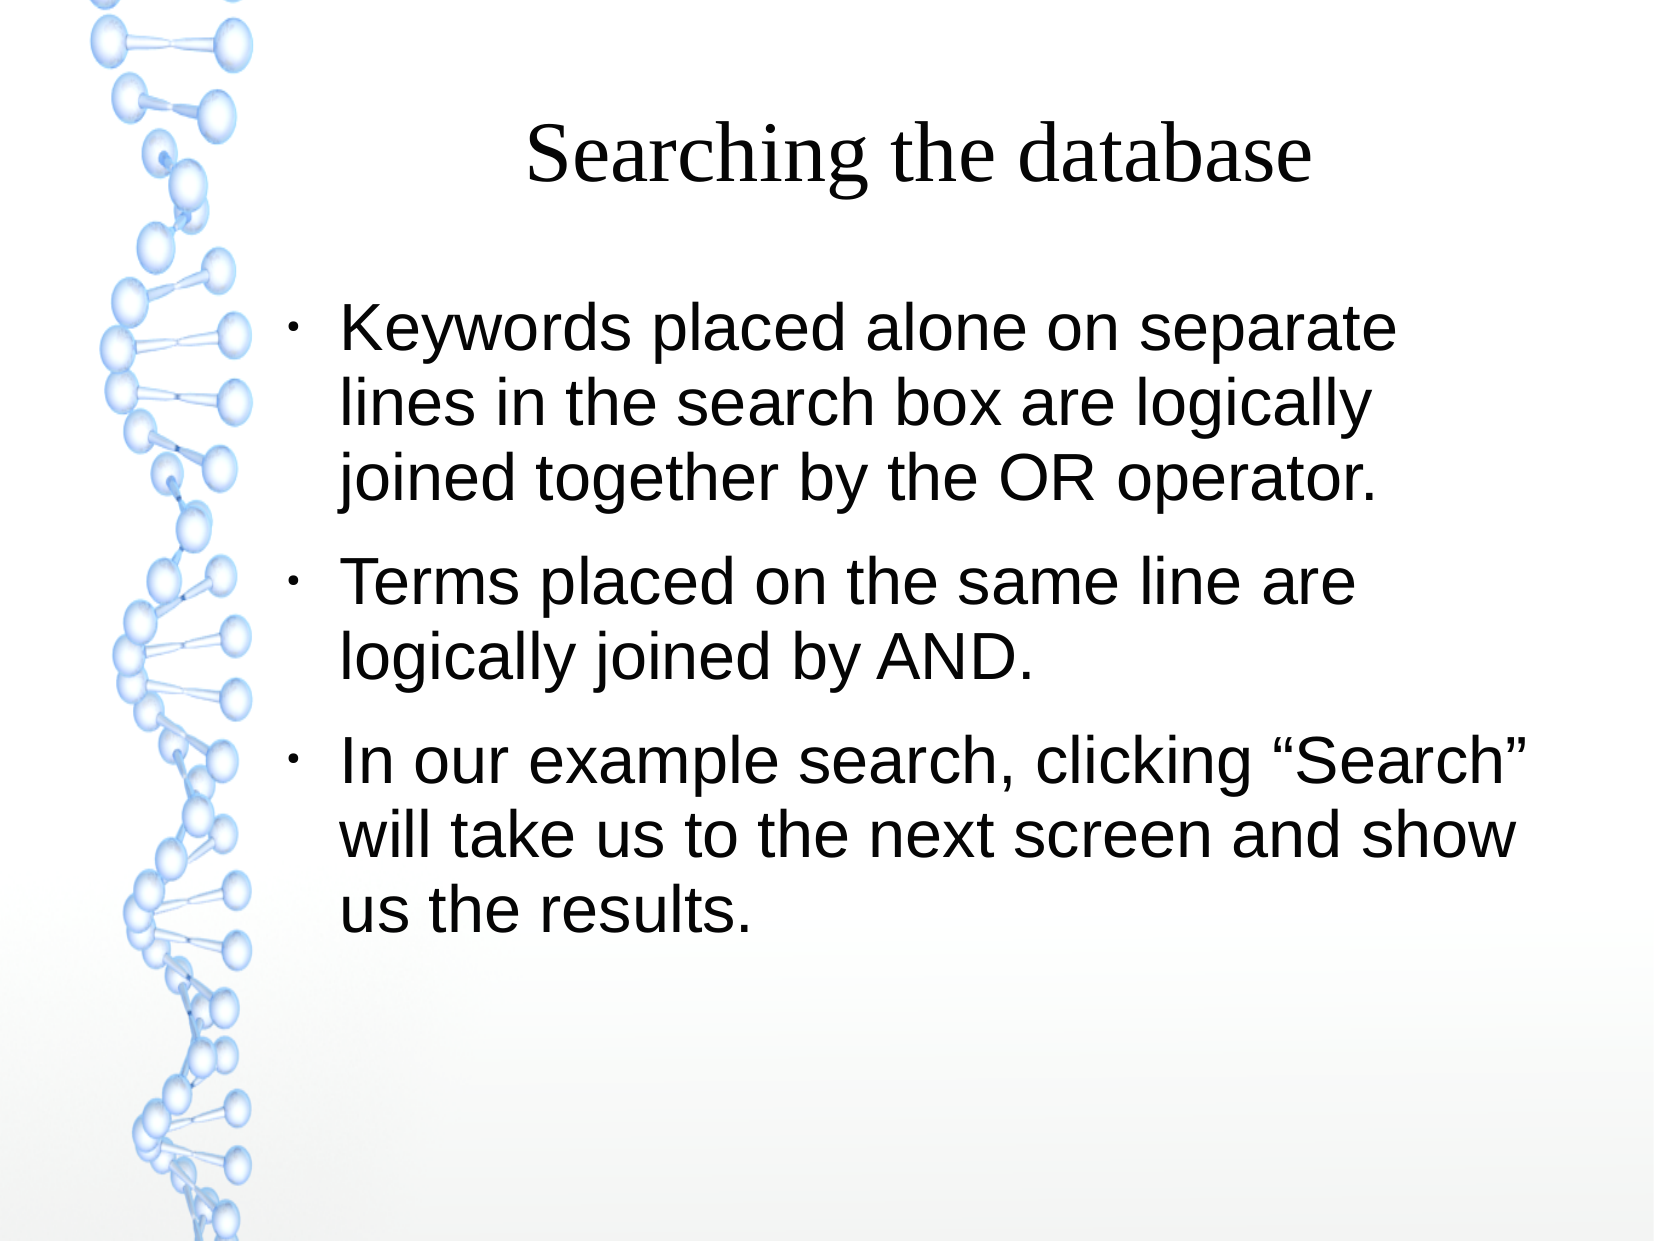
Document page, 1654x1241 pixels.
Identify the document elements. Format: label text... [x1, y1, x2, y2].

title Searching the database [269, 49, 1571, 257]
list Keywords placed alone on separate lines in the search box are logically joined together by the OR operator. Terms placed on the same line are logically joined by AND. In our example search, clicking “Search” will take us to the next screen and show us the results. [269, 290, 1538, 1010]
picture [0, 0, 1654, 1241]
